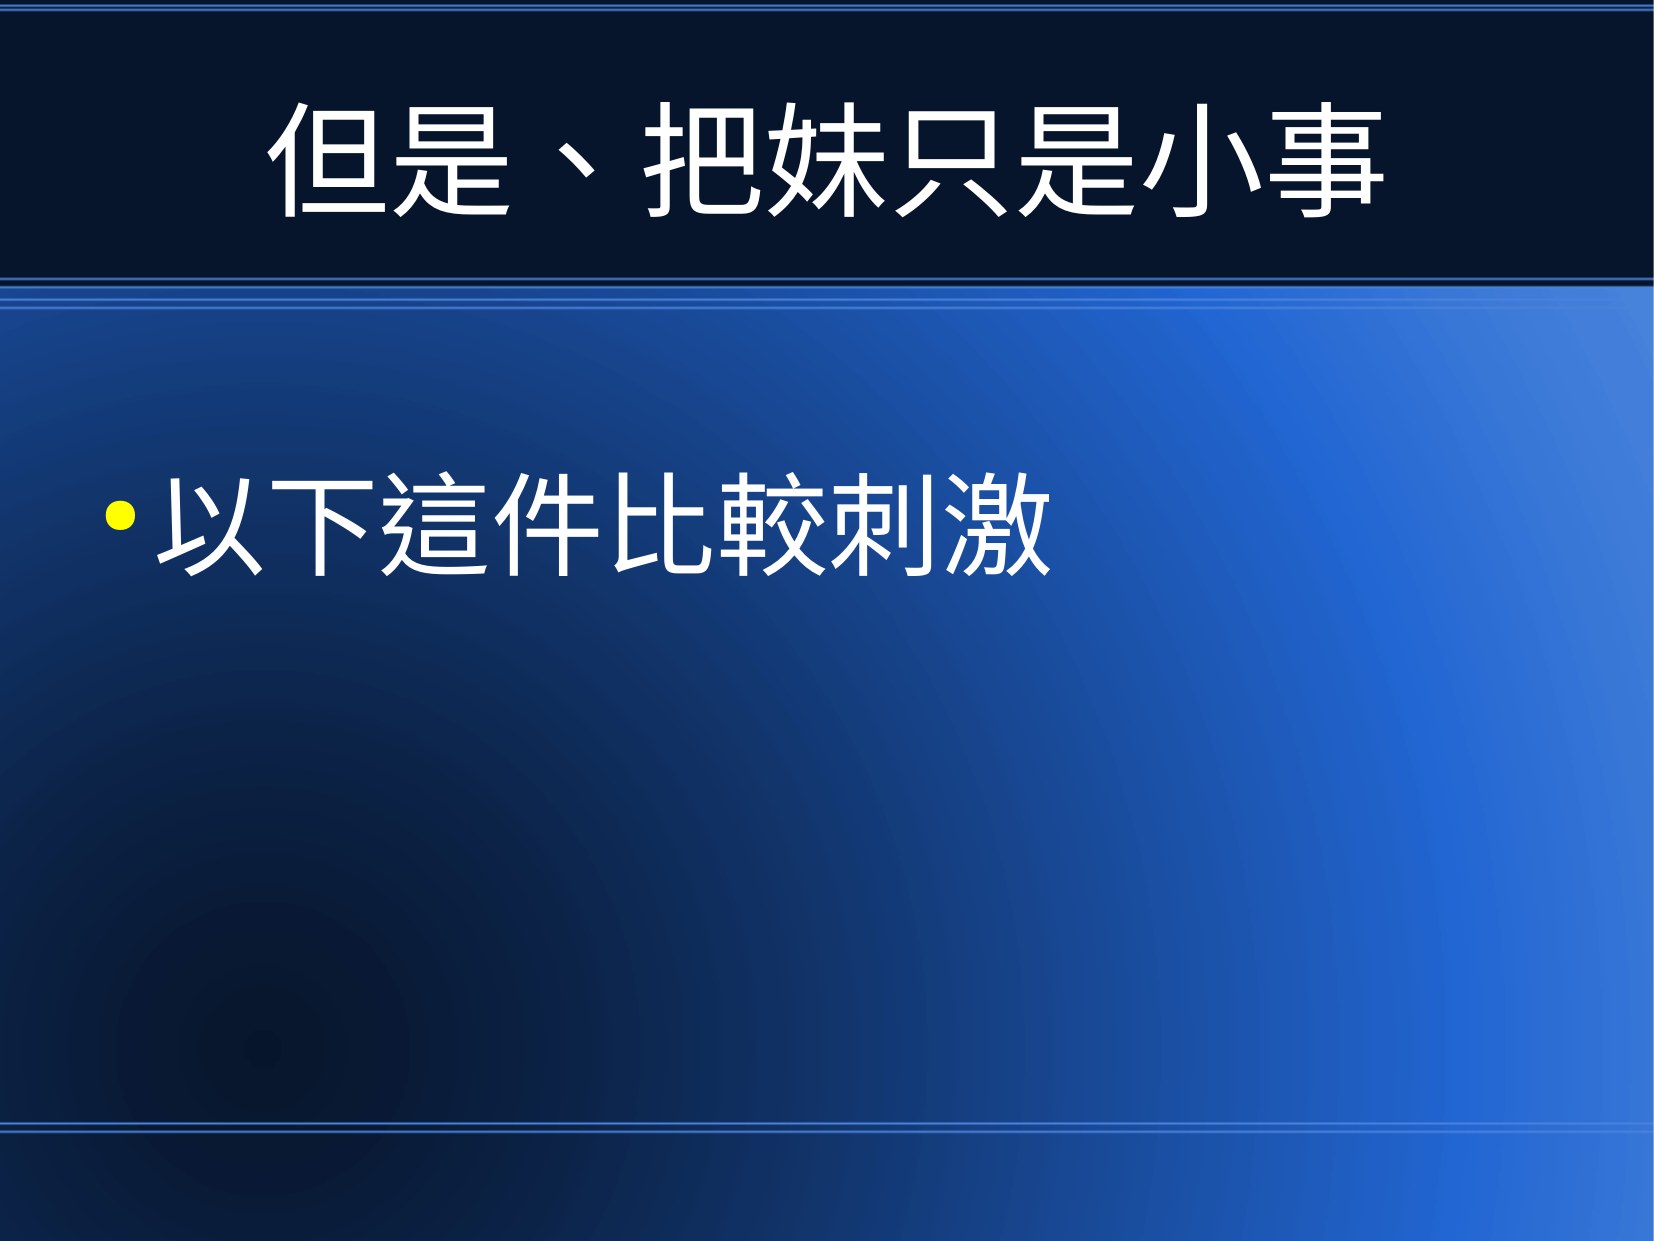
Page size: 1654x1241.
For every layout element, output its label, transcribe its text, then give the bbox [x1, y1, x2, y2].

list 以下這件比較刺激 [82, 355, 1571, 1241]
title 但是、把妹只是小事 [82, 49, 1571, 257]
picture [0, 0, 1654, 1241]
